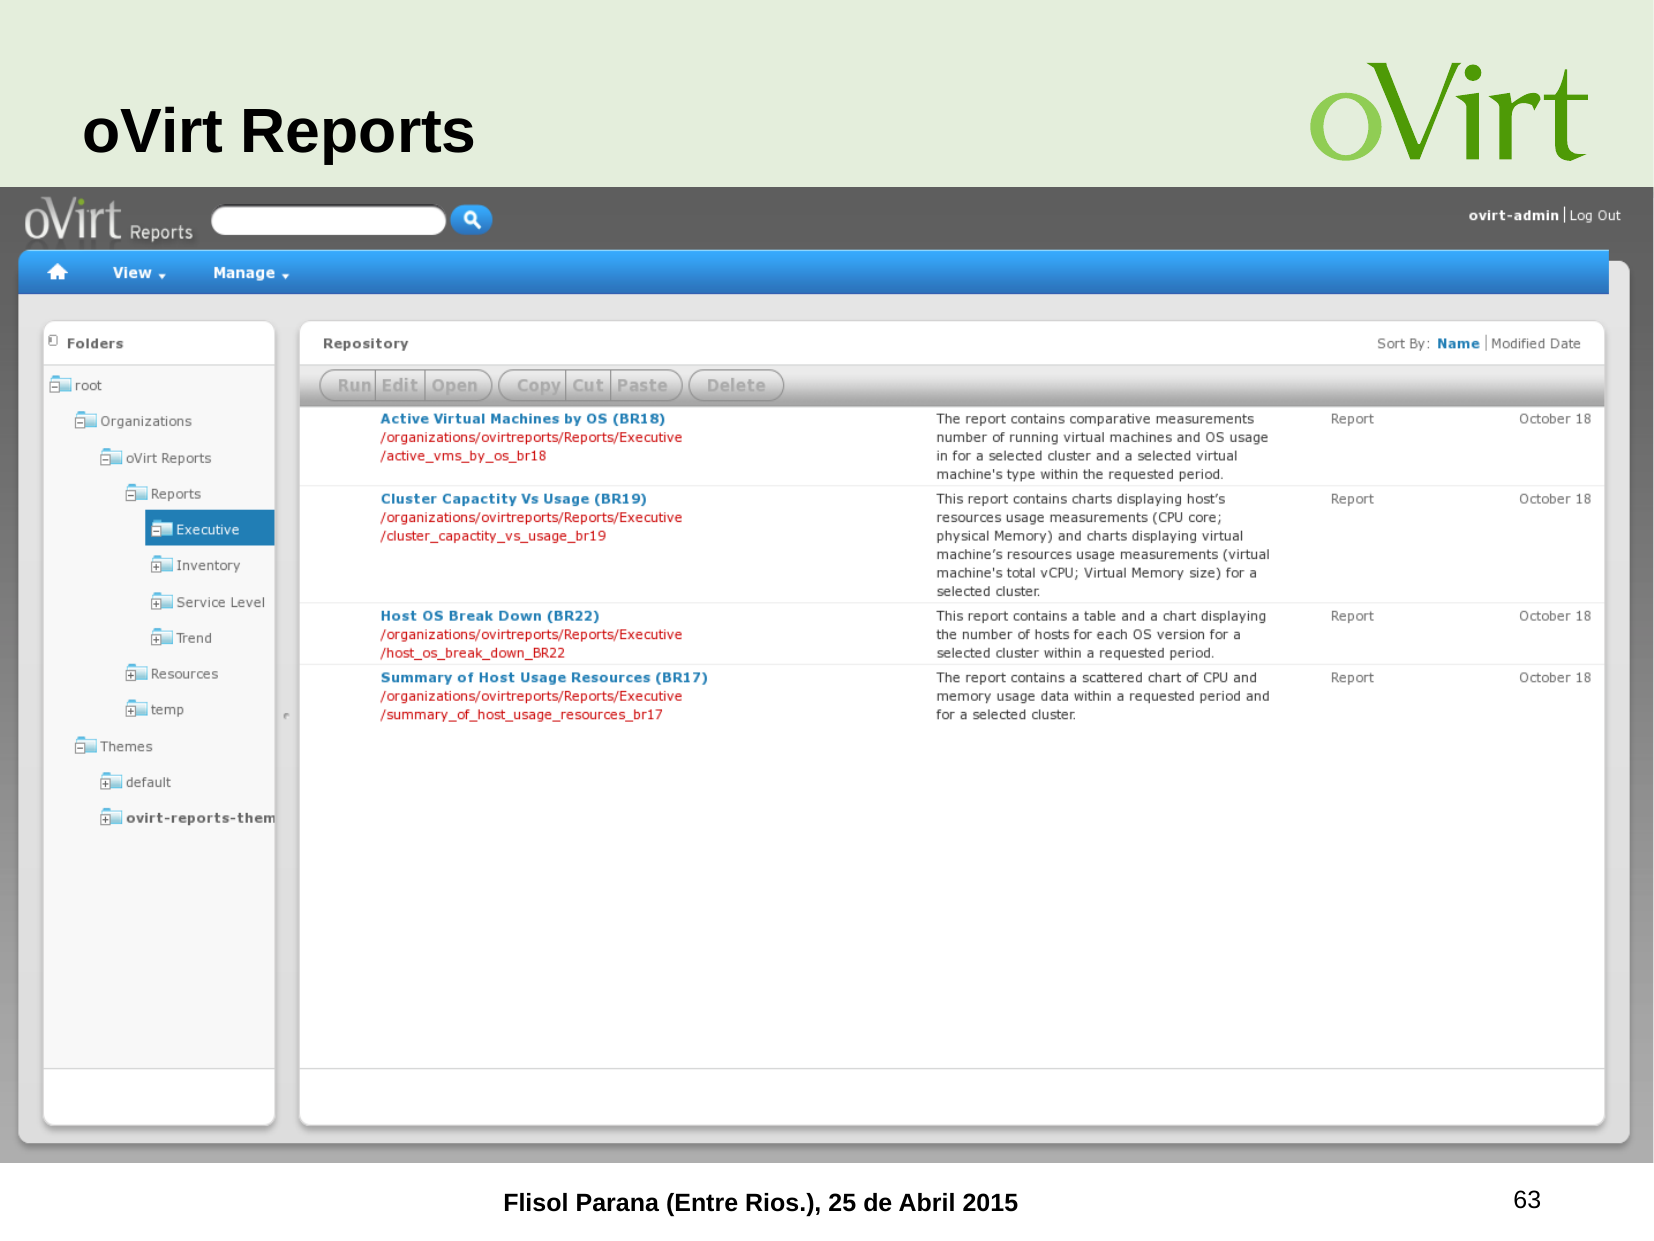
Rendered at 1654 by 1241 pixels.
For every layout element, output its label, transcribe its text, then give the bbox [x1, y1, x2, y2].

title oVirt Reports [82, 37, 1303, 187]
picture [0, 187, 1654, 1163]
